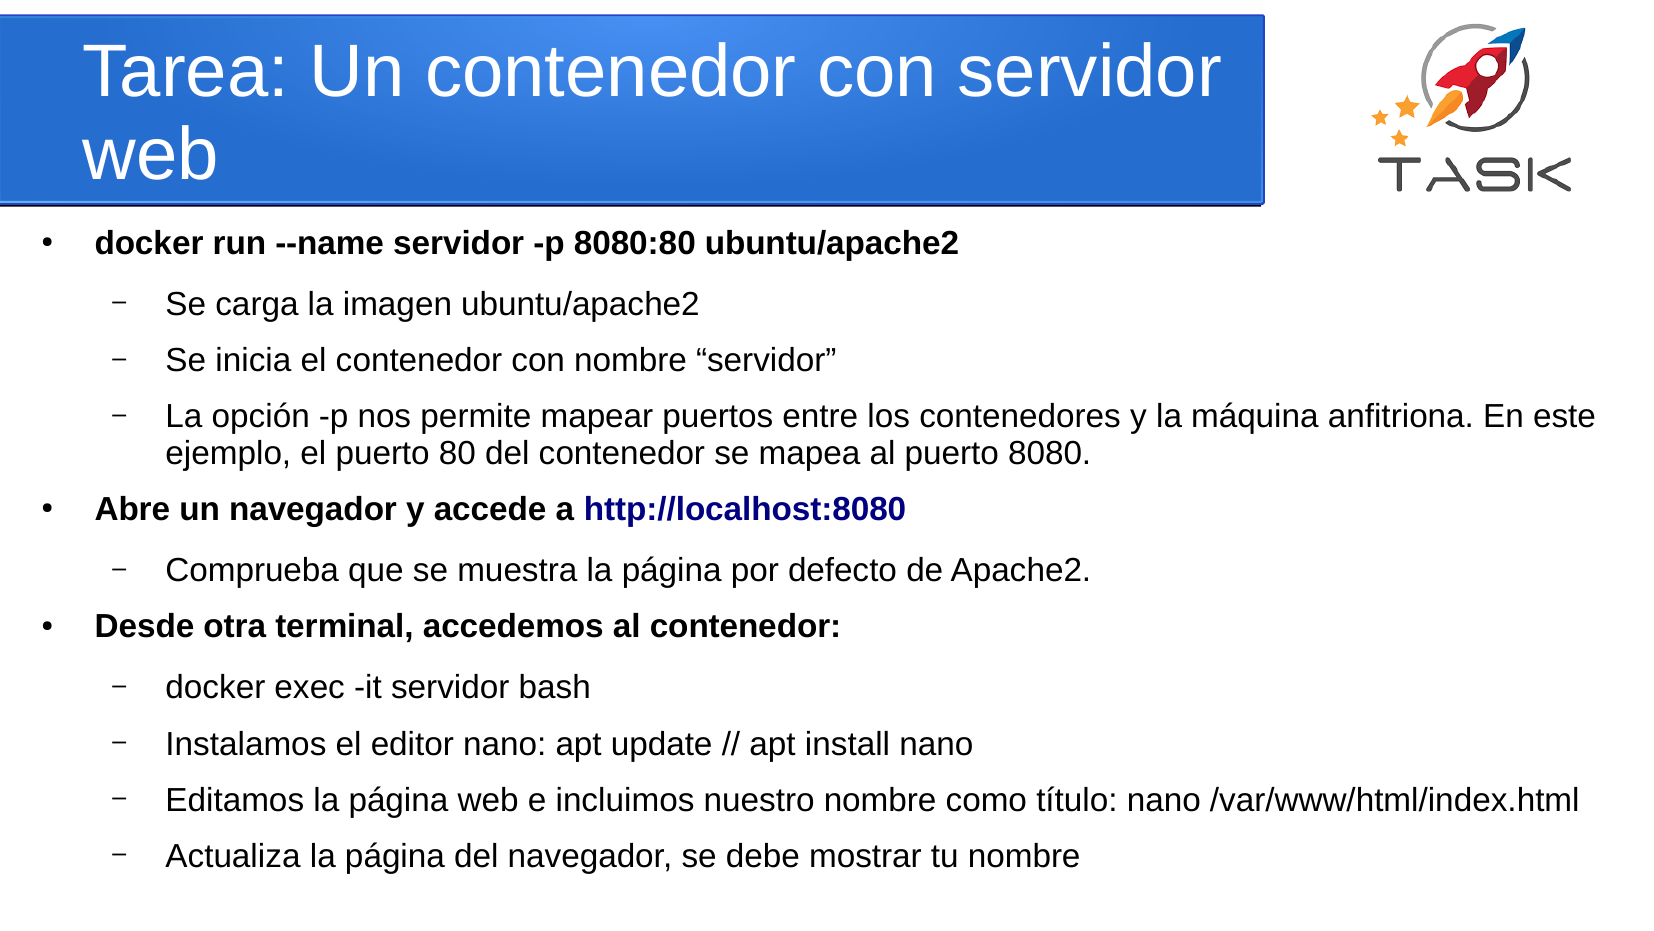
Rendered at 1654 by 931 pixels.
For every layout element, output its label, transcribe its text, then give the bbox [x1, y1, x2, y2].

title Tarea: Un contenedor con servidor web [82, 29, 1235, 196]
list docker run --name servidor -p 8080:80 ubuntu/apache2 Se carga la imagen ubuntu/apache2 Se inicia el contenedor con nombre “servidor” La opción -p nos permite mapear puertos entre los contenedores y la máquina anfitriona. En este ejemplo, el puerto 80 del contenedor se mapea al puerto 8080. Abre un navegador y accede a http://localhost:8080 Comprueba que se muestra la página por defecto de Apache2. Desde otra terminal, accedemos al contenedor: docker exec -it servidor bash Instalamos el editor nano: apt update // apt install nano Editamos la página web e incluimos nuestro nombre como título: nano /var/www/html/index.html Actualiza la página del navegador, se debe mostrar tu nombre [23, 224, 1619, 898]
picture [1358, 11, 1583, 204]
